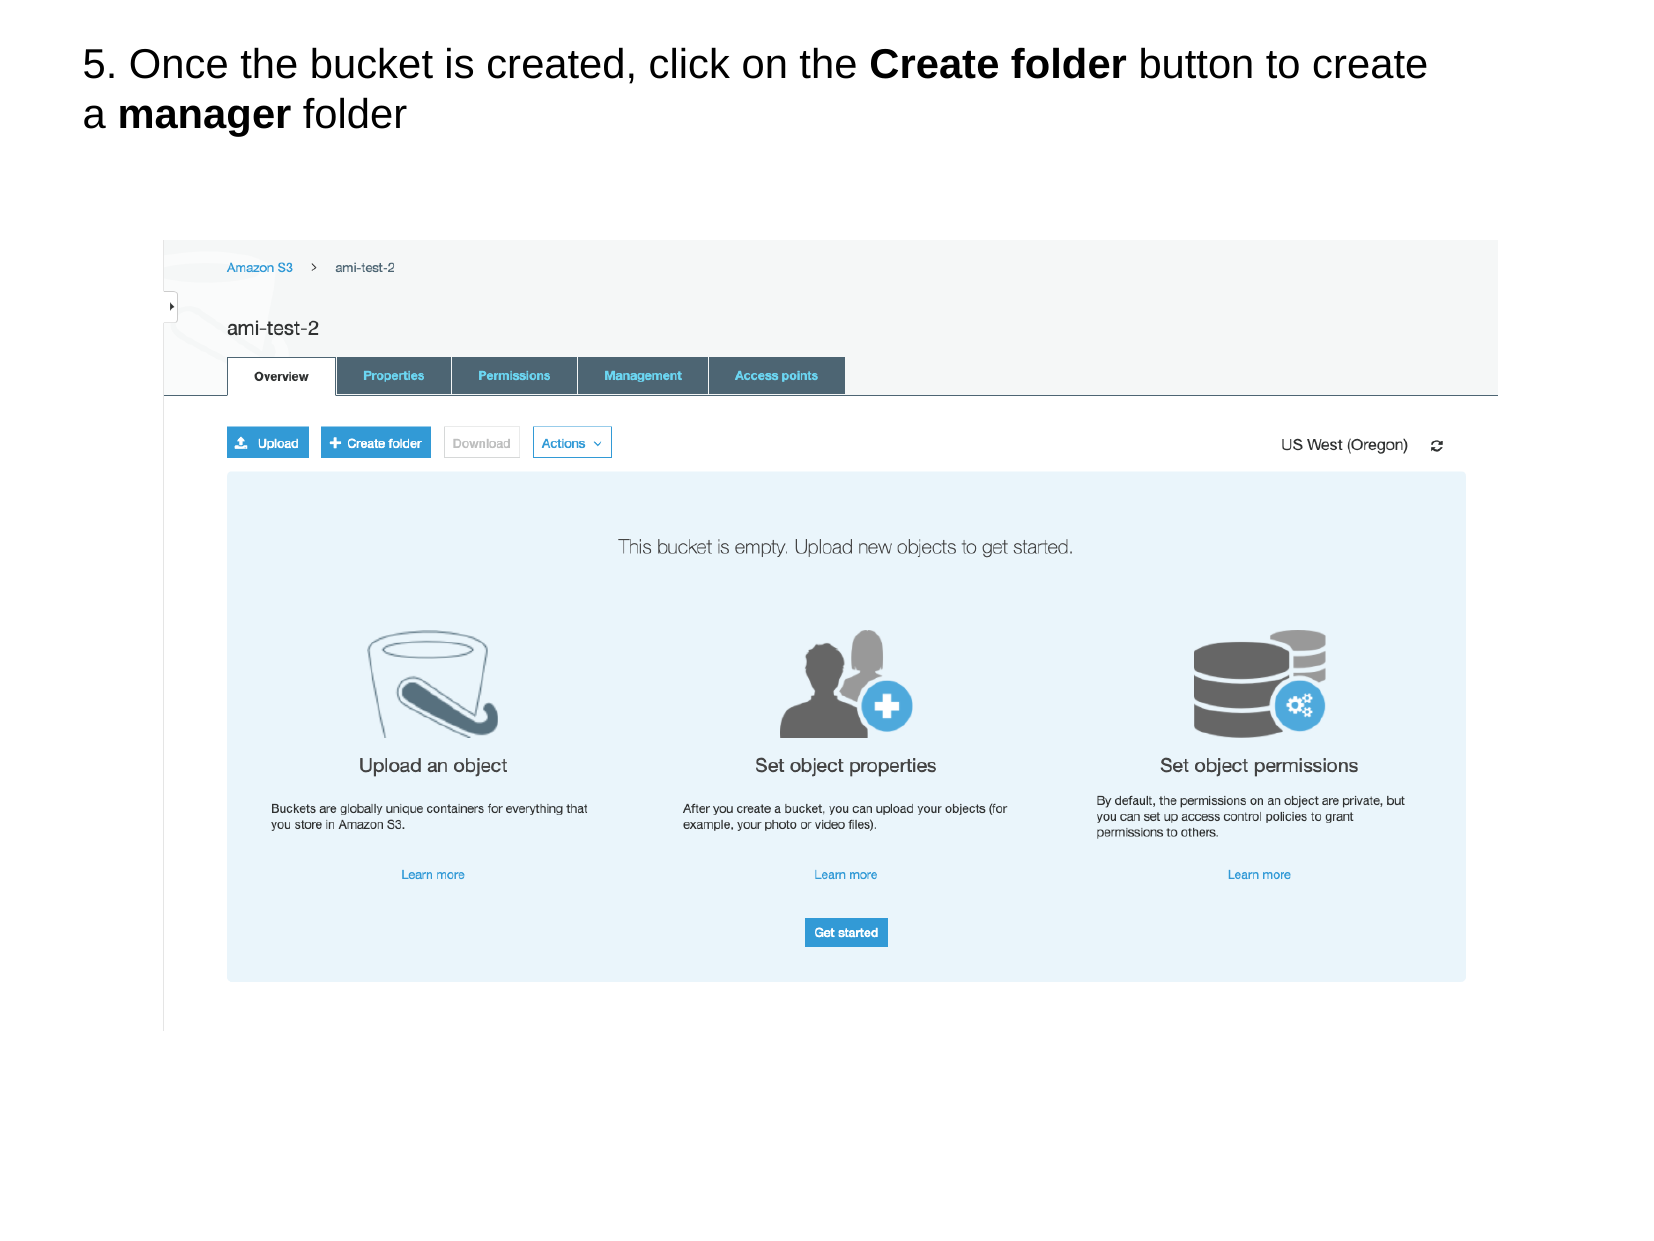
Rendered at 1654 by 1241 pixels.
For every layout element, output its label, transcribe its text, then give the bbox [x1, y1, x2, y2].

list 5. Once the bucket is created, click on the Create folder button to create a manager folder [82, 37, 1571, 171]
picture [156, 241, 1498, 1032]
